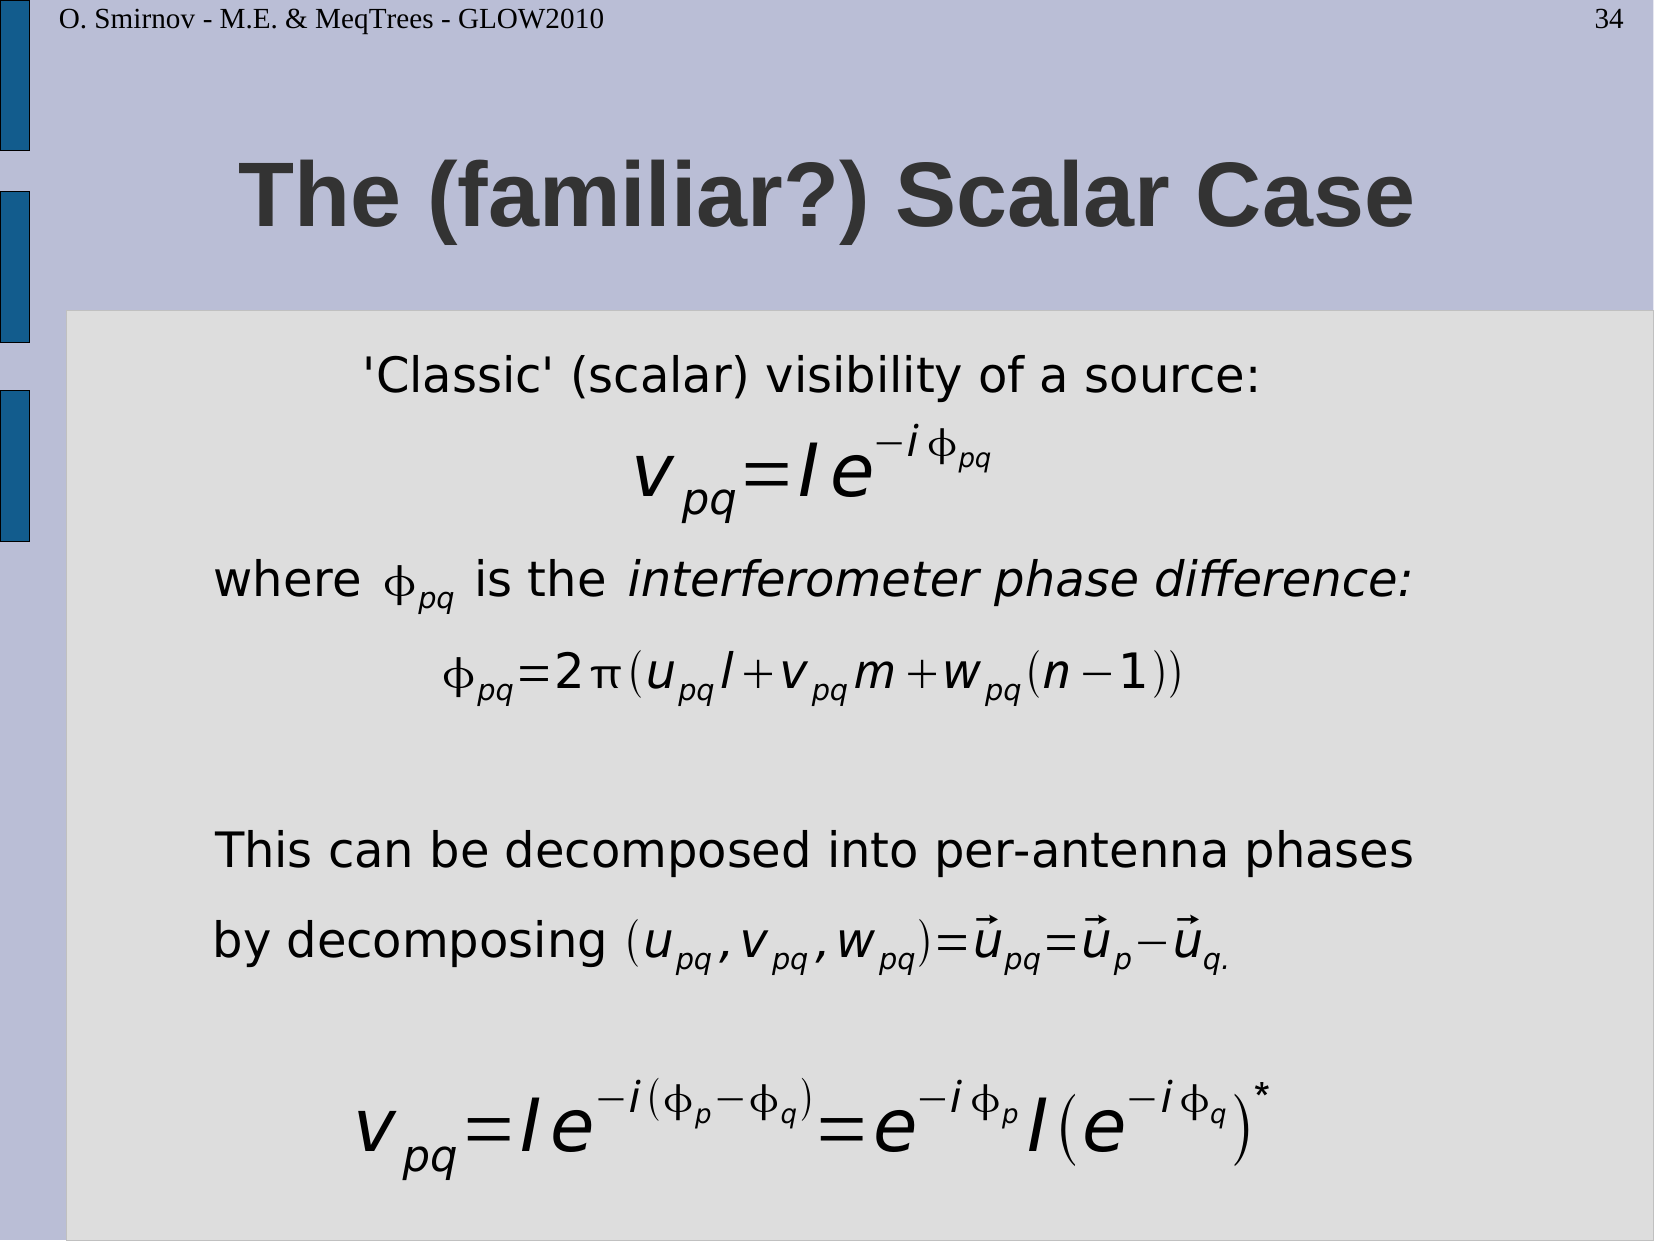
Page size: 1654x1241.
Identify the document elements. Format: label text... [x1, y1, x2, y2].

chart [206, 323, 1418, 1241]
title The (familiar?) Scalar Case [121, 91, 1534, 299]
